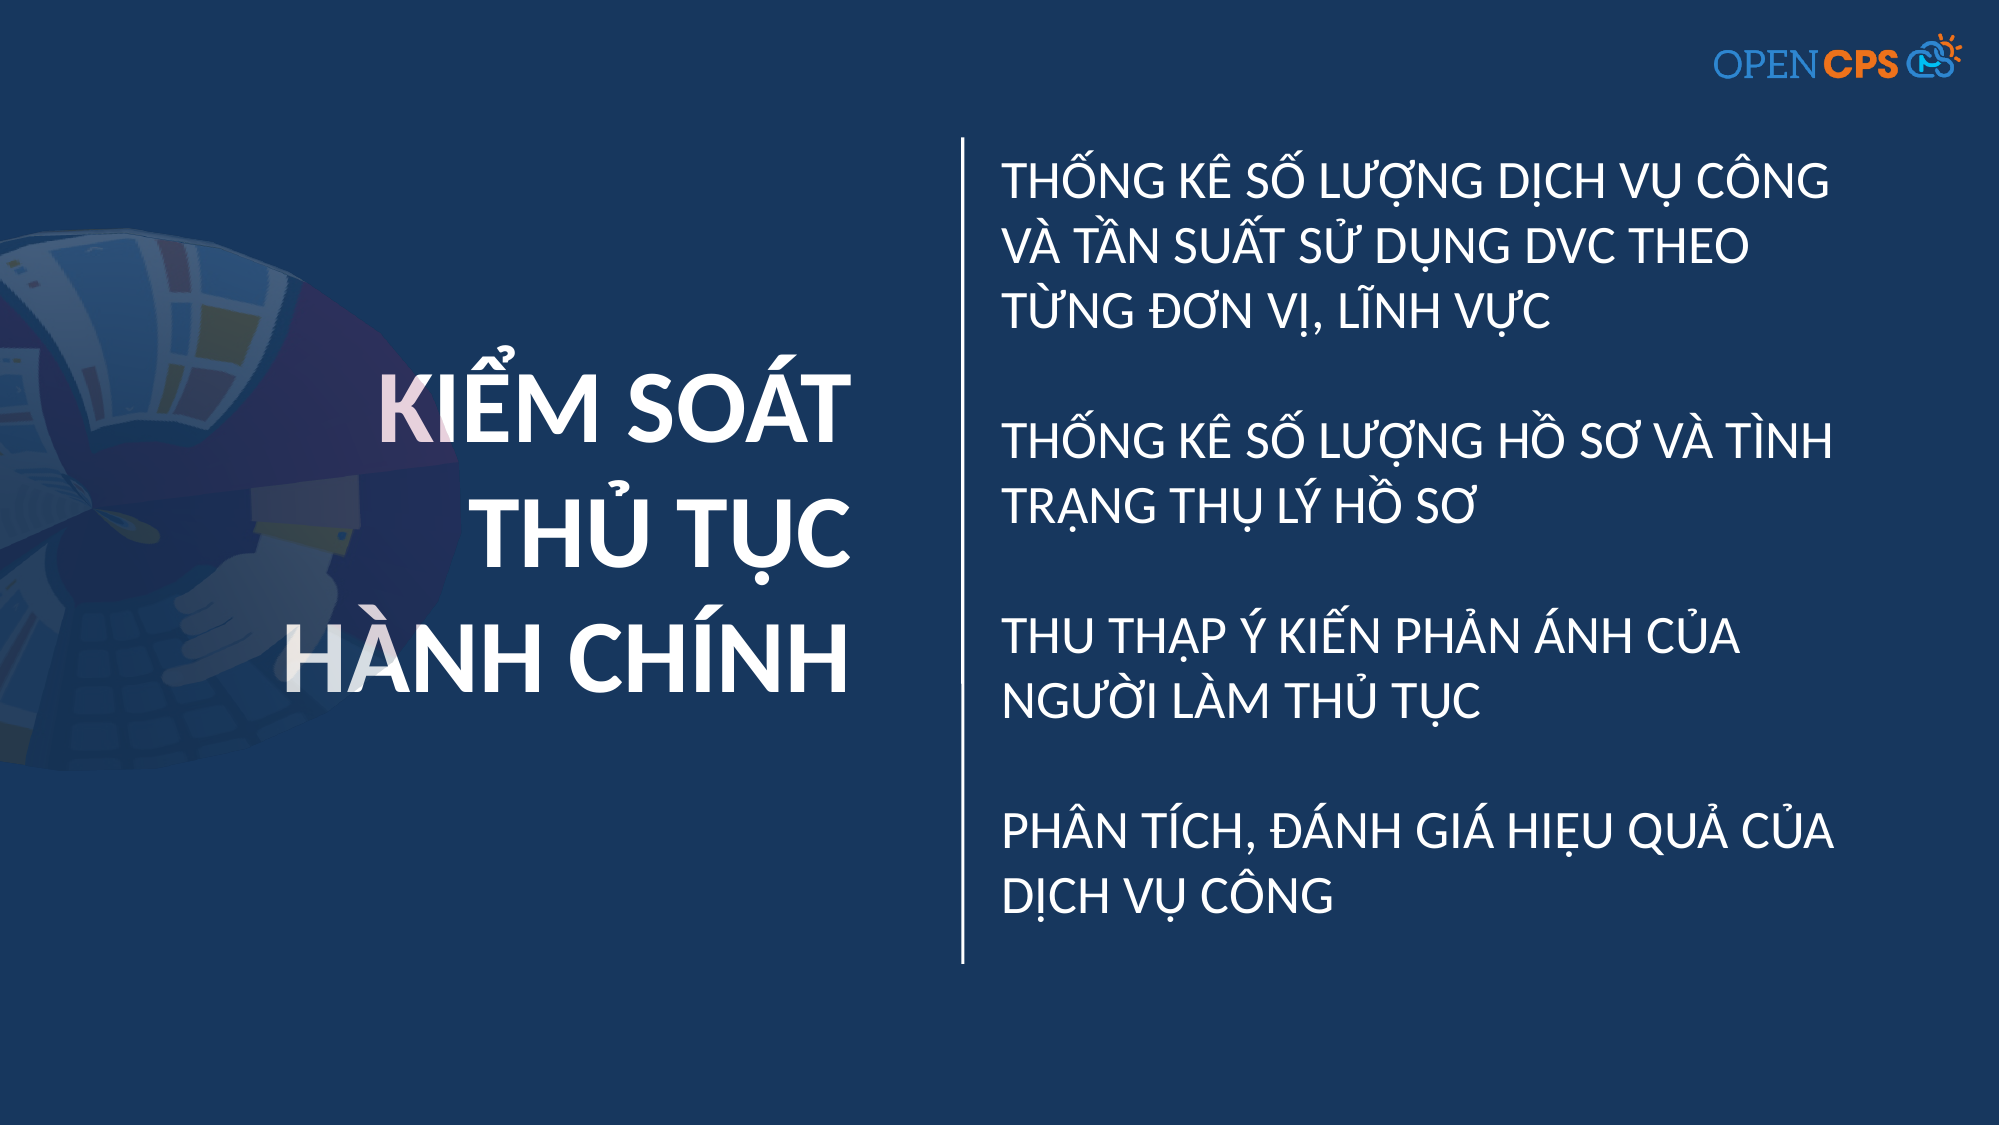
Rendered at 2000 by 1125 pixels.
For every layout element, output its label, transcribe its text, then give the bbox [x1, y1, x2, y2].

text_box THỐNG KÊ SỐ LƯỢNG DỊCH VỤ CÔNG VÀ TẦN SUẤT SỬ DỤNG DVC THEO TỪNG ĐƠN VỊ, LĨNH VỰC THỐNG KÊ SỐ LƯỢNG HỒ SƠ VÀ TÌNH TRẠNG THỤ LÝ HỒ SƠ THU THẬP Ý KIẾN PHẢN ÁNH CỦA NGƯỜI LÀM THỦ TỤC PHÂN TÍCH, ĐÁNH GIÁ HIỆU QUẢ CỦA DỊCH VỤ CÔNG [986, 137, 1874, 932]
text_box KIỂM SOÁT THỦ TỤC HÀNH CHÍNH [310, 331, 891, 721]
picture [1709, 29, 1966, 85]
